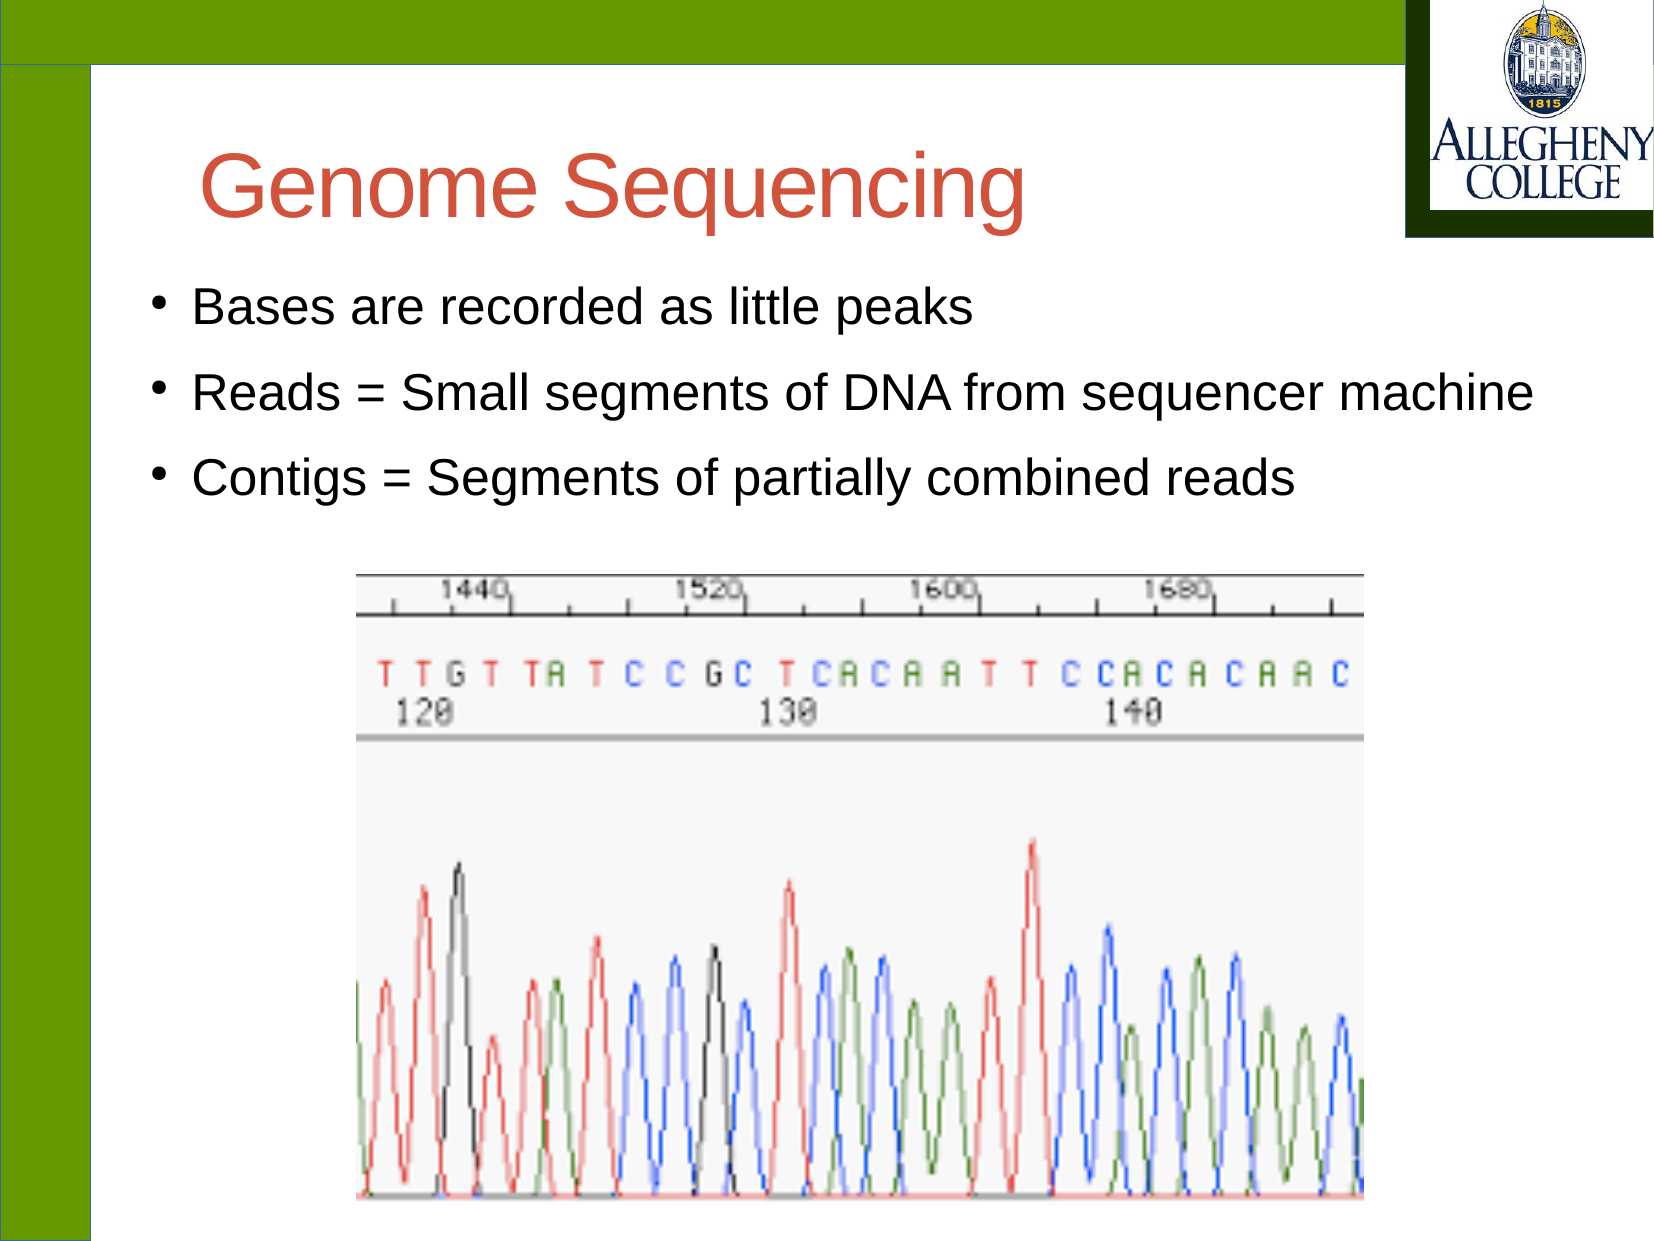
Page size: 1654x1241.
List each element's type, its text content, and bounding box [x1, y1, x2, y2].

picture [1430, 0, 1654, 210]
list Bases are recorded as little peaks Reads = Small segments of DNA from sequencer machine Contigs = Segments of partially combined reads [135, 272, 1648, 508]
picture [356, 574, 1364, 1205]
title Genome Sequencing [183, 99, 1237, 262]
text_box [0, 0, 1654, 1241]
